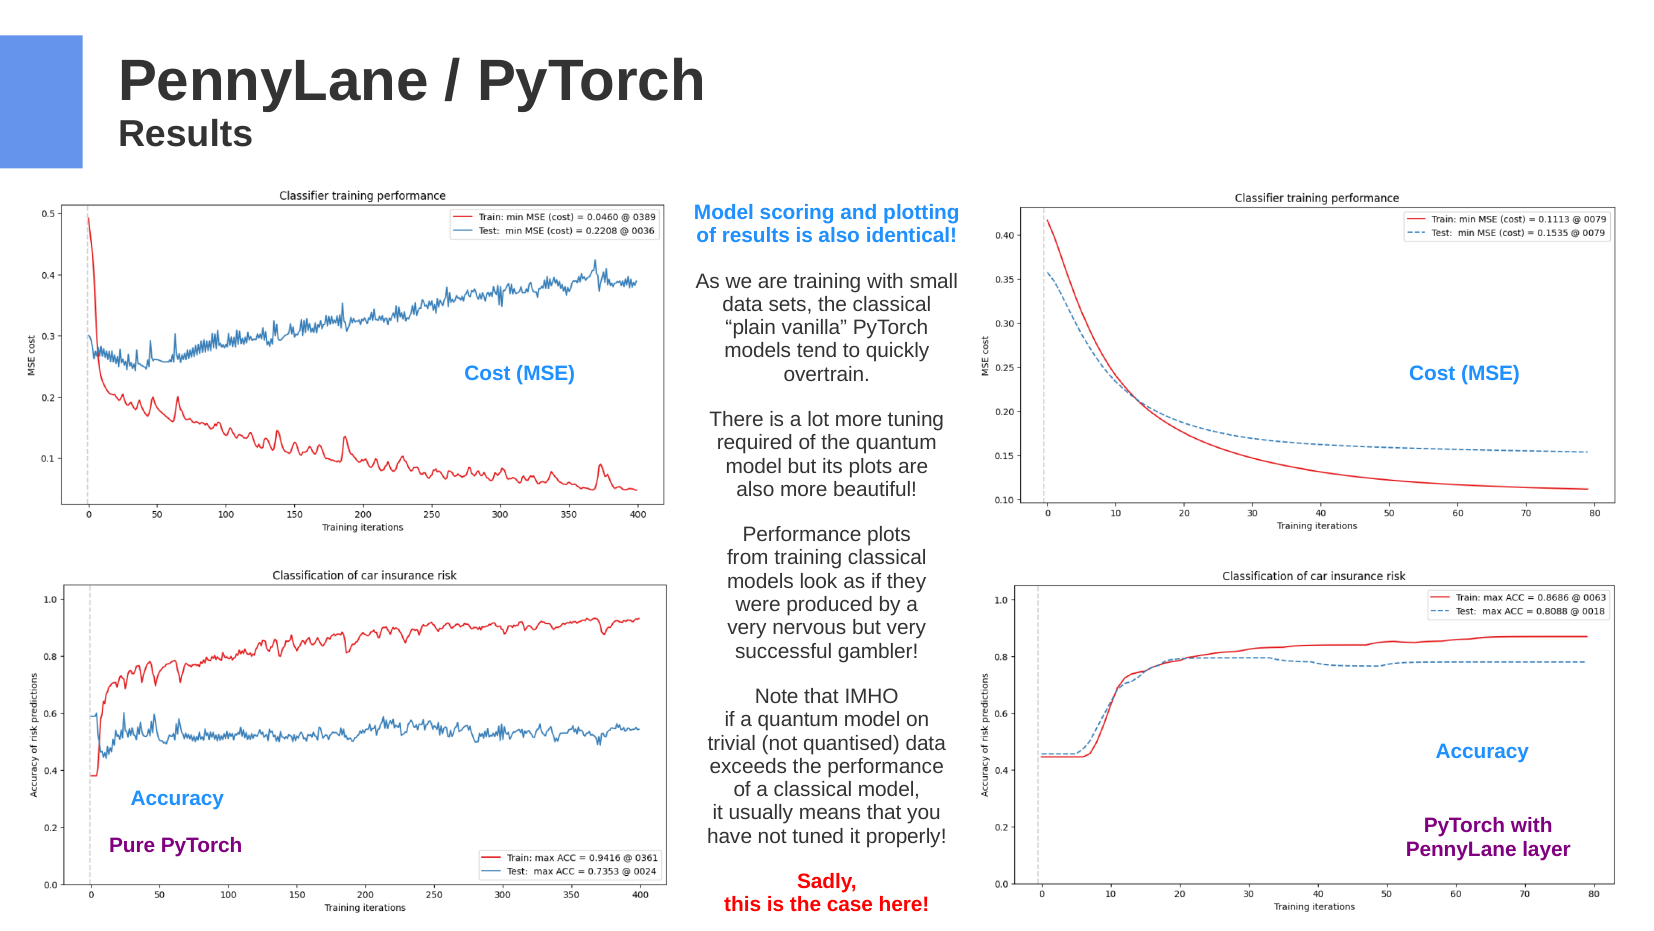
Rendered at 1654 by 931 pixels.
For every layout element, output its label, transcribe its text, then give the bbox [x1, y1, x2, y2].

picture [974, 566, 1625, 916]
title PennyLane / PyTorch Results [118, 37, 756, 166]
text_box Cost (MSE) [425, 354, 615, 402]
picture [23, 188, 674, 538]
list Model scoring and plotting of results is also identical! As we are training with small data sets, the classical “plain vanilla” PyTorch models tend to quickly overtrain. There is a lot more tuning required of the quantum model but its plots are also more beautiful! Performance plots from training classical models look as if they were produced by a very nervous but very successful gambler! Note that IMHO if a quantum model on trivial (not quantised) data exceeds the performance of a classical model, it usually means that you have not tuned it properly! Sadly, this is the case here! [685, 200, 969, 931]
text_box Cost (MSE) [1370, 354, 1560, 402]
text_box Pure PyTorch [94, 826, 284, 875]
picture [974, 188, 1625, 538]
text_box Accuracy [1387, 732, 1577, 780]
picture [23, 566, 674, 916]
text_box PyTorch with PennyLane layer [1381, 806, 1595, 869]
text_box Accuracy [82, 779, 272, 827]
